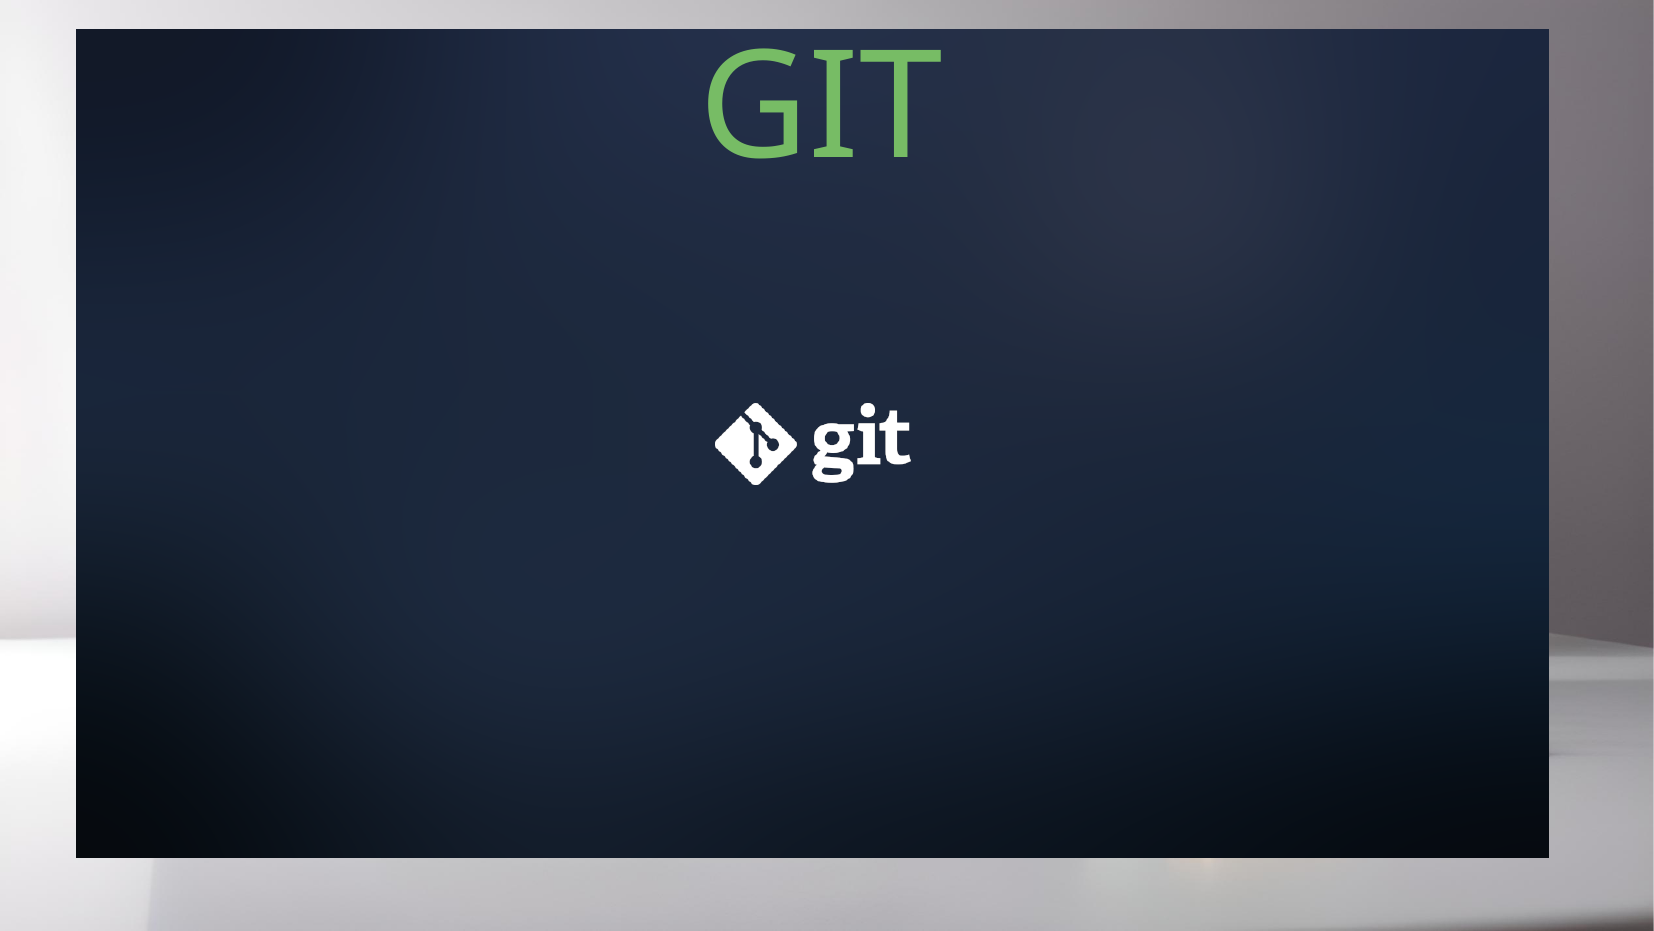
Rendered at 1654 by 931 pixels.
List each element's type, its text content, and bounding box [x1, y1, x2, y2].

picture [0, 0, 1654, 931]
title GIT [76, 21, 1565, 178]
